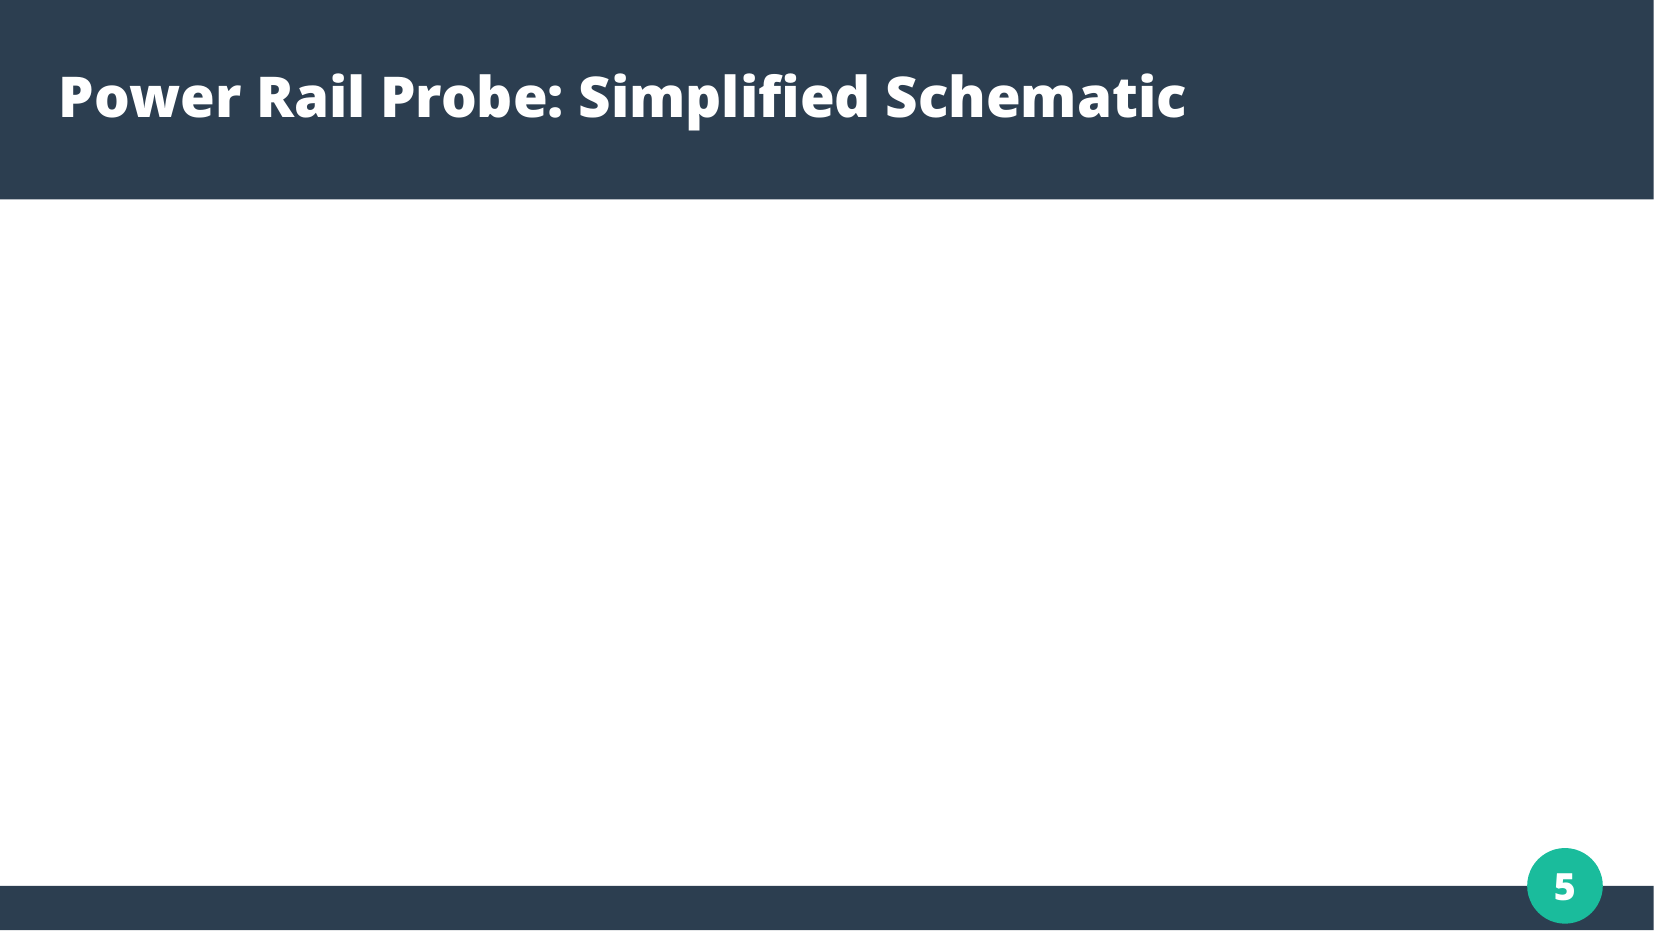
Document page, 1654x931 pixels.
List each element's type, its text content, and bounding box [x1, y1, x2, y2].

title Power Rail Probe: Simplified Schematic [59, 37, 1595, 155]
